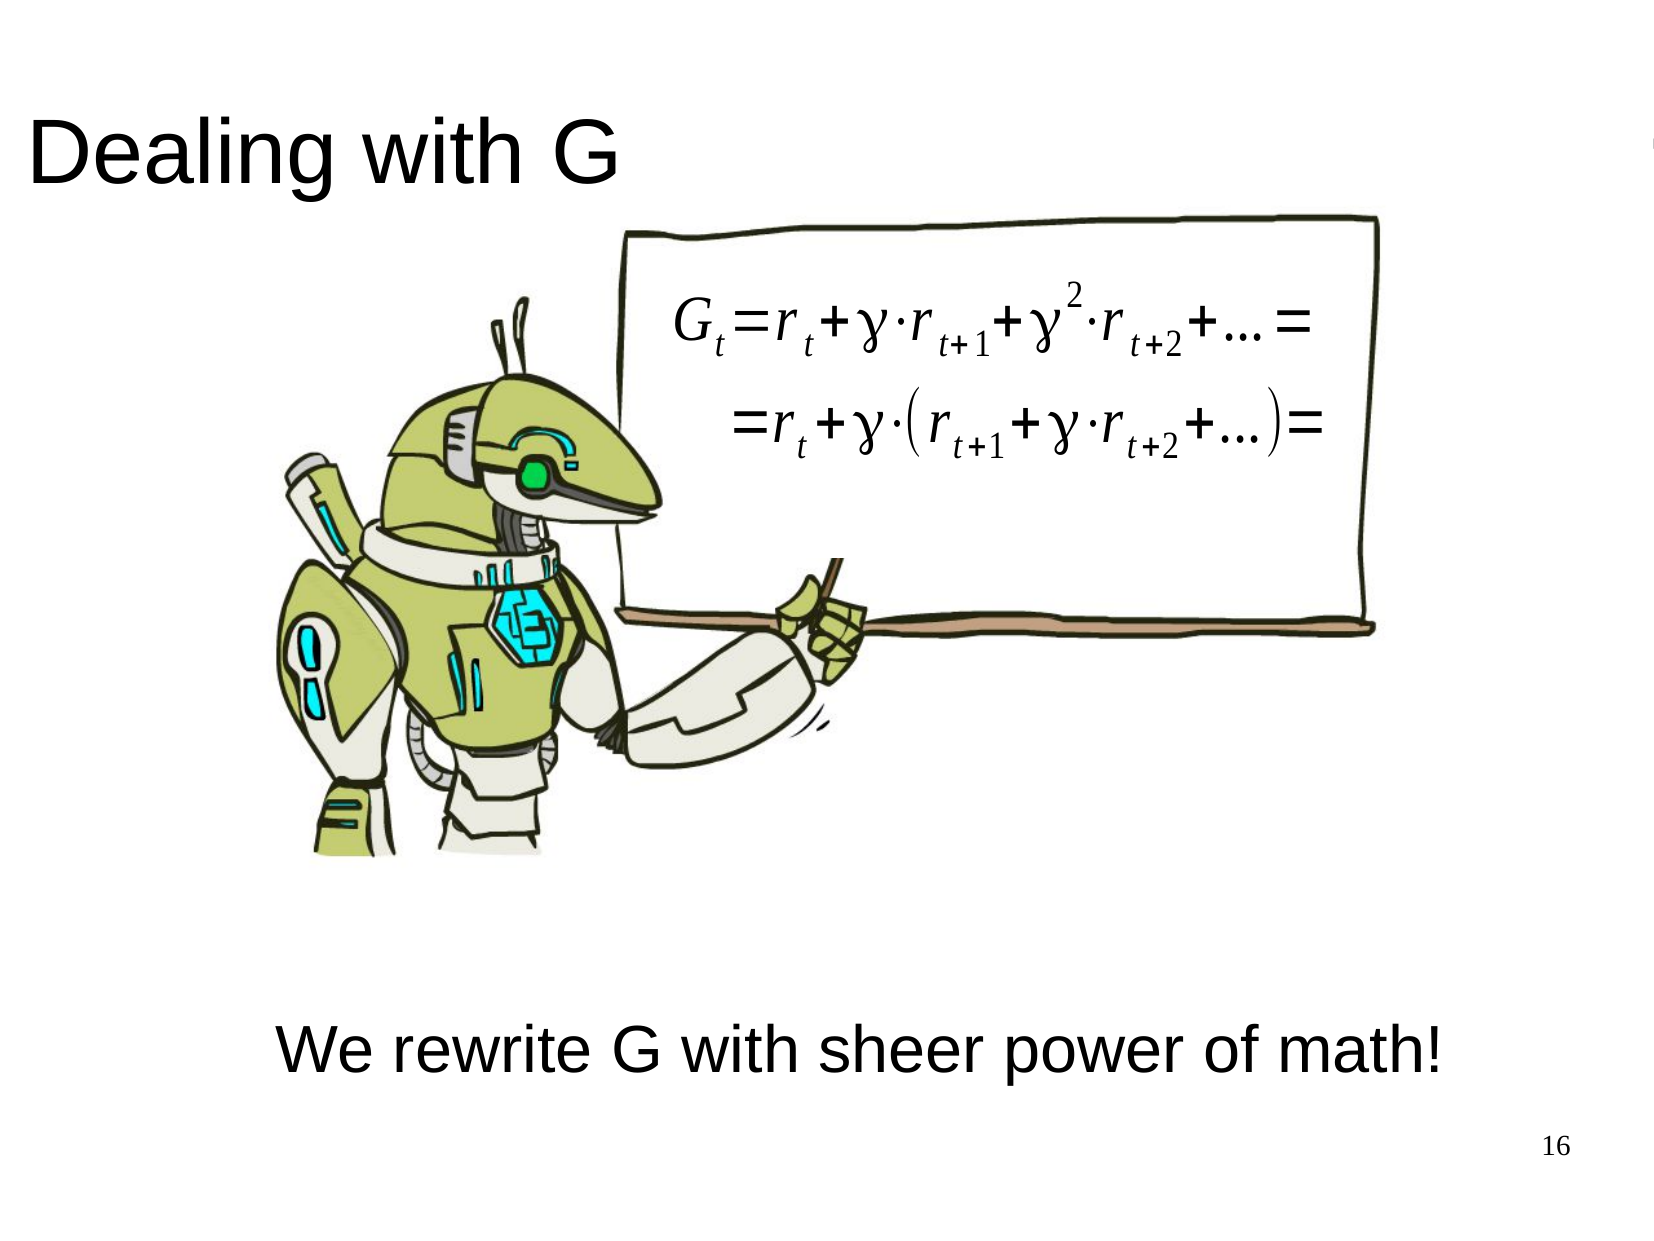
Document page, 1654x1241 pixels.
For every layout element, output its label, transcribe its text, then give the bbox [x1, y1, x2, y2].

chart [785, 382, 1271, 466]
text_box = [716, 376, 785, 467]
text_box We rewrite G with sheer power of math! [240, 1005, 1481, 1141]
chart [658, 271, 1278, 363]
text_box [668, 276, 1333, 558]
text_box [0, 3, 1654, 203]
text_box Dealing with G [11, 93, 1477, 211]
picture [0, 203, 1654, 931]
text_box = [1259, 276, 1329, 366]
text_box = [1271, 376, 1340, 467]
